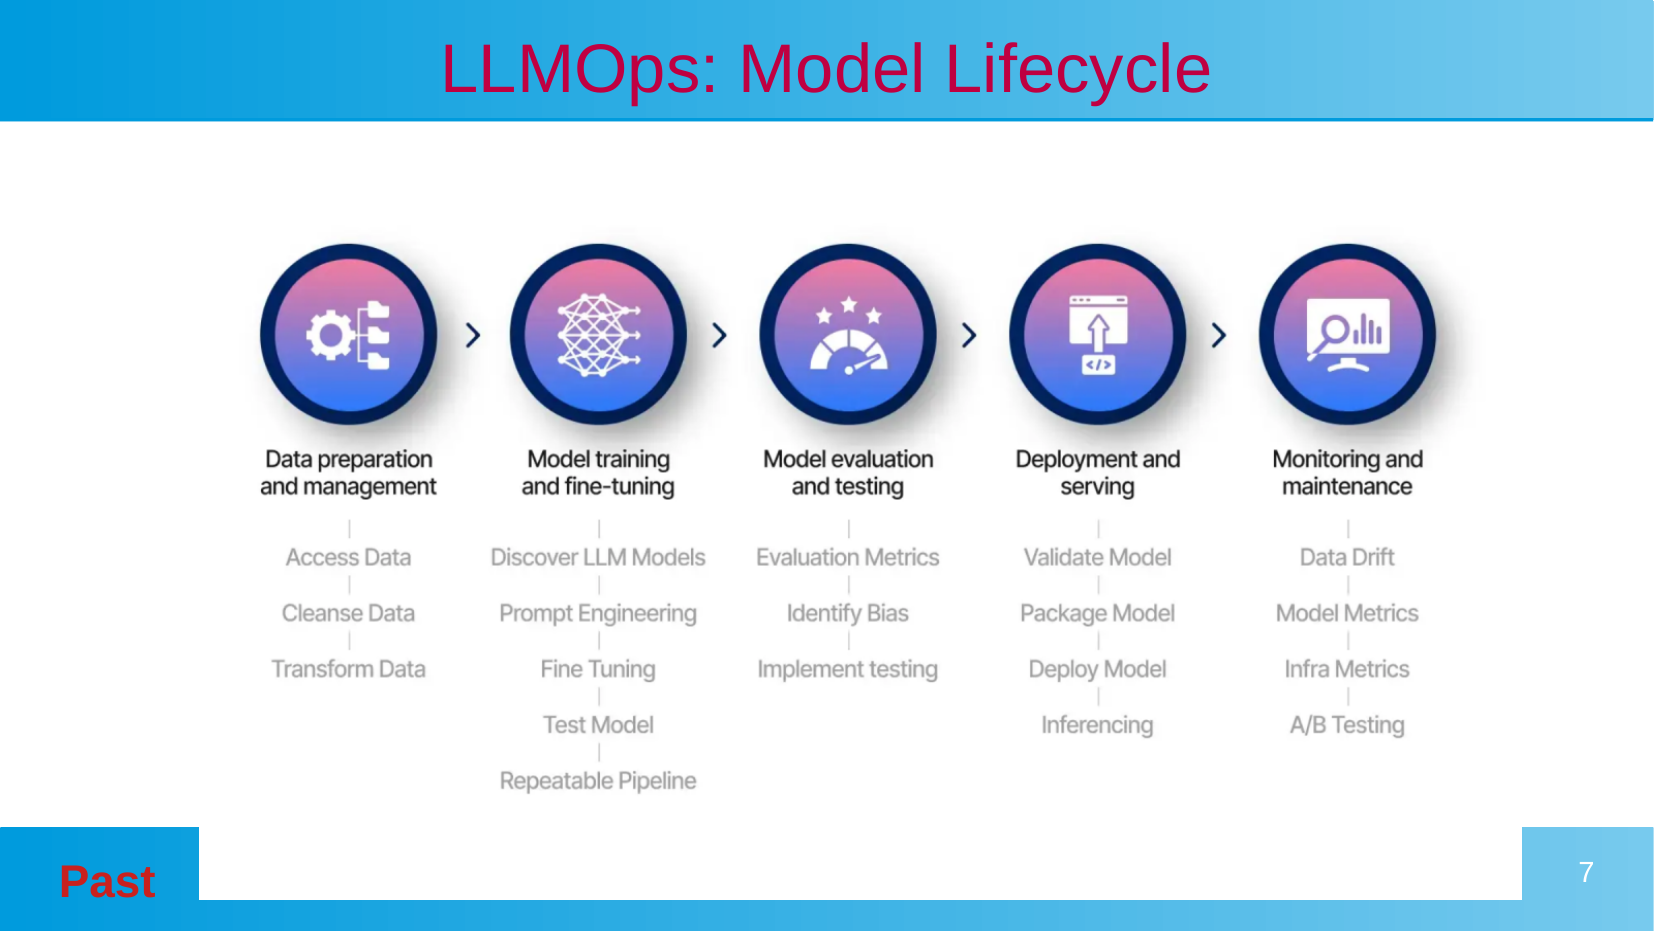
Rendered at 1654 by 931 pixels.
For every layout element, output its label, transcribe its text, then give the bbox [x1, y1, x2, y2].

title LLMOps: Model Lifecycle [59, 29, 1595, 108]
picture [199, 138, 1522, 901]
